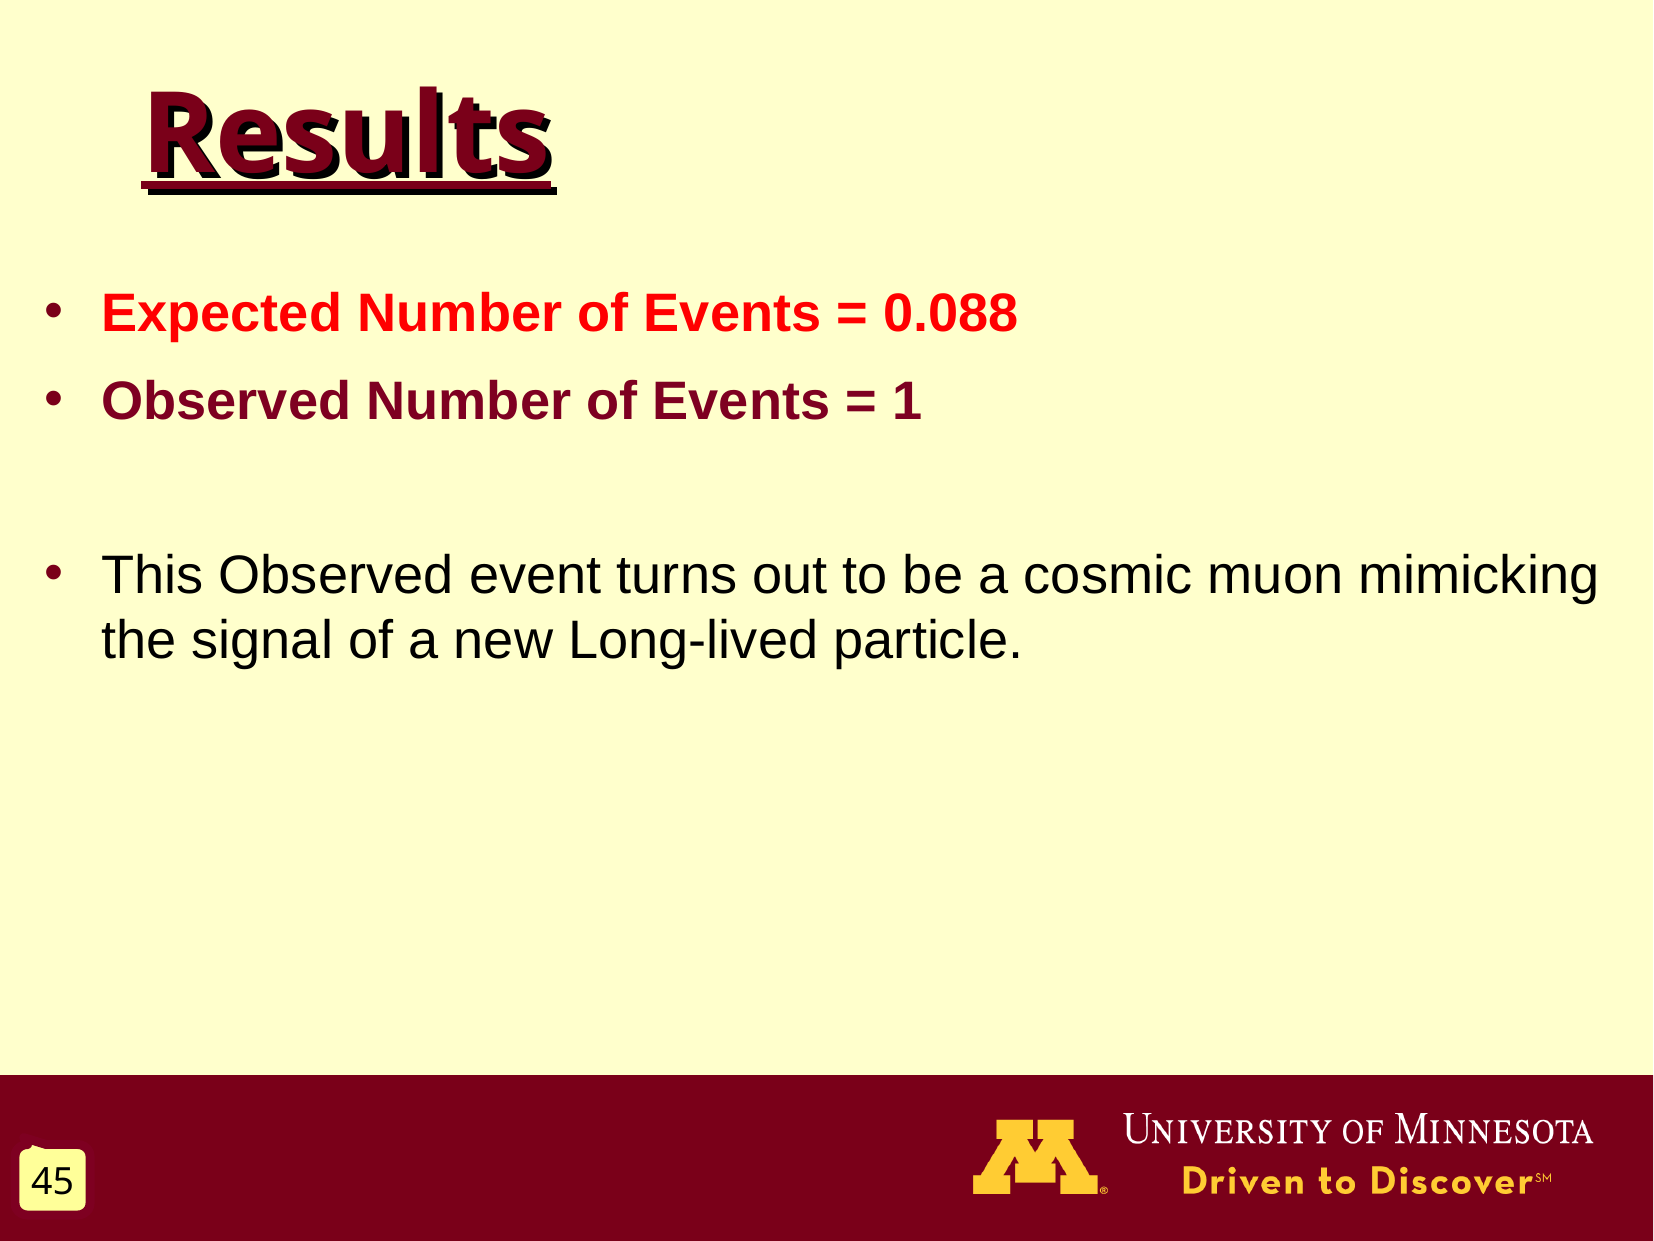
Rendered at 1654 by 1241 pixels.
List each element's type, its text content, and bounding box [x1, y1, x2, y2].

text_box 45 [15, 1137, 91, 1216]
picture [0, 1075, 1654, 1241]
title Results [126, 23, 1606, 231]
list Expected Number of Events = 0.088 Observed Number of Events = 1 This Observed event turns out to be a cosmic muon mimicking the signal of a new Long-lived particle. [30, 270, 1621, 1066]
